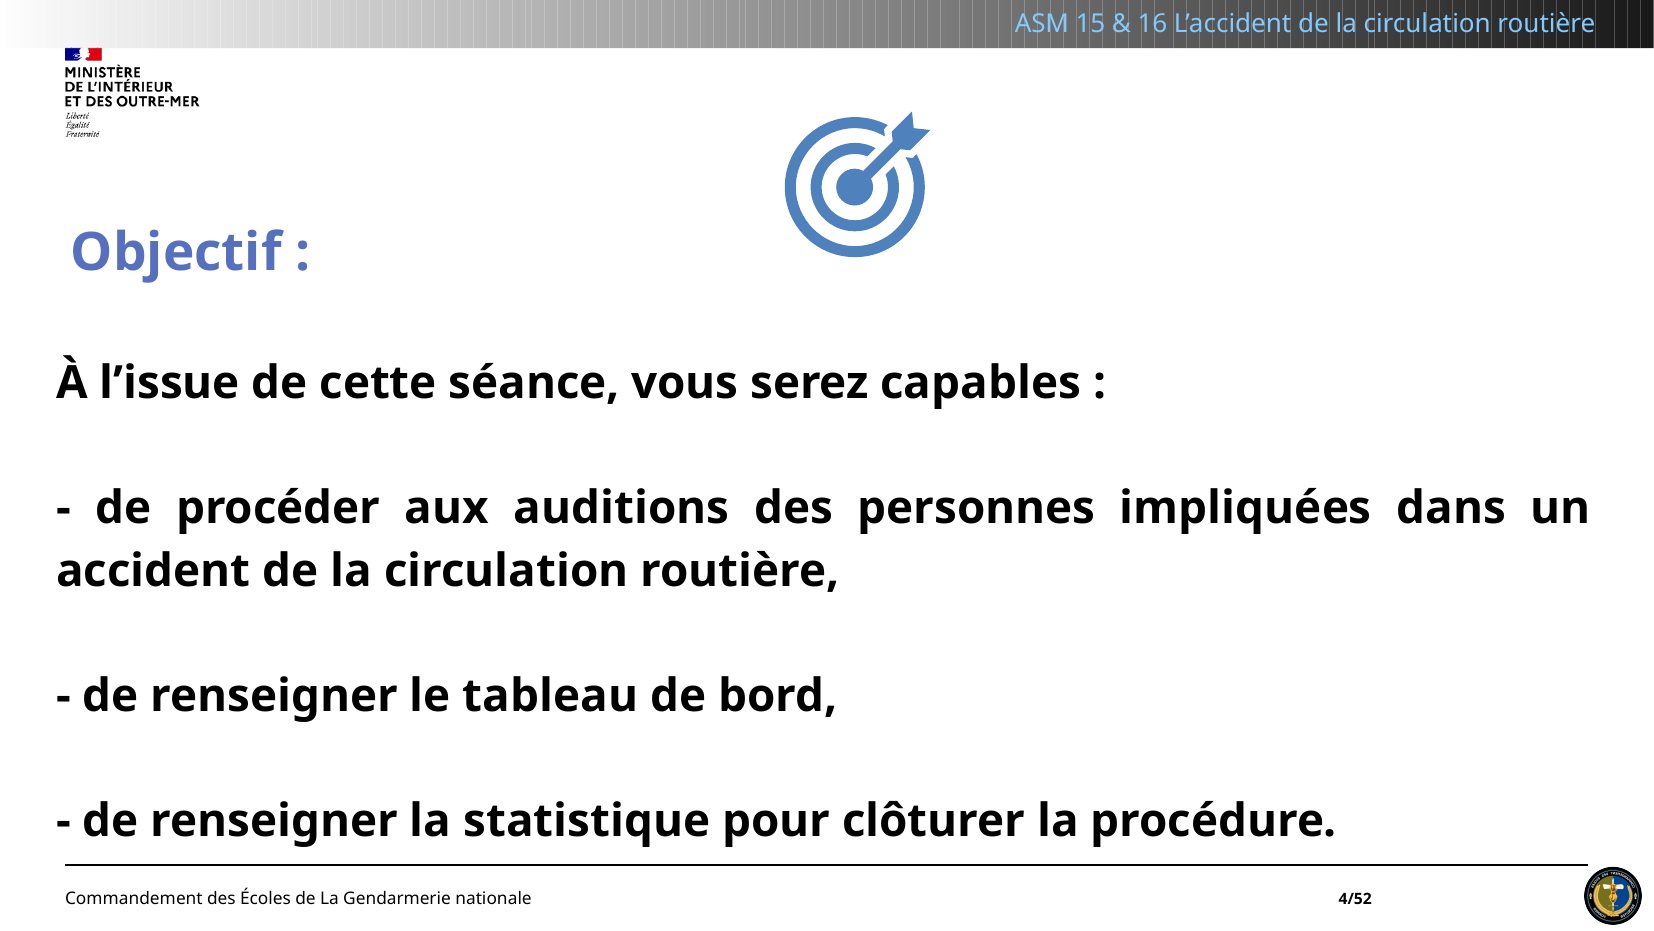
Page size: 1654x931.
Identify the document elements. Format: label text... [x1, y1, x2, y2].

picture [1584, 862, 1642, 925]
text_box À l’issue de cette séance, vous serez capables : - de procéder aux auditions des personnes impliquées dans un accident de la circulation routière, - de renseigner le tableau de bord, - de renseigner la statistique pour clôturer la procédure. [41, 342, 1607, 922]
title Objectif : [70, 224, 319, 298]
picture [65, 49, 213, 138]
picture [767, 94, 945, 272]
